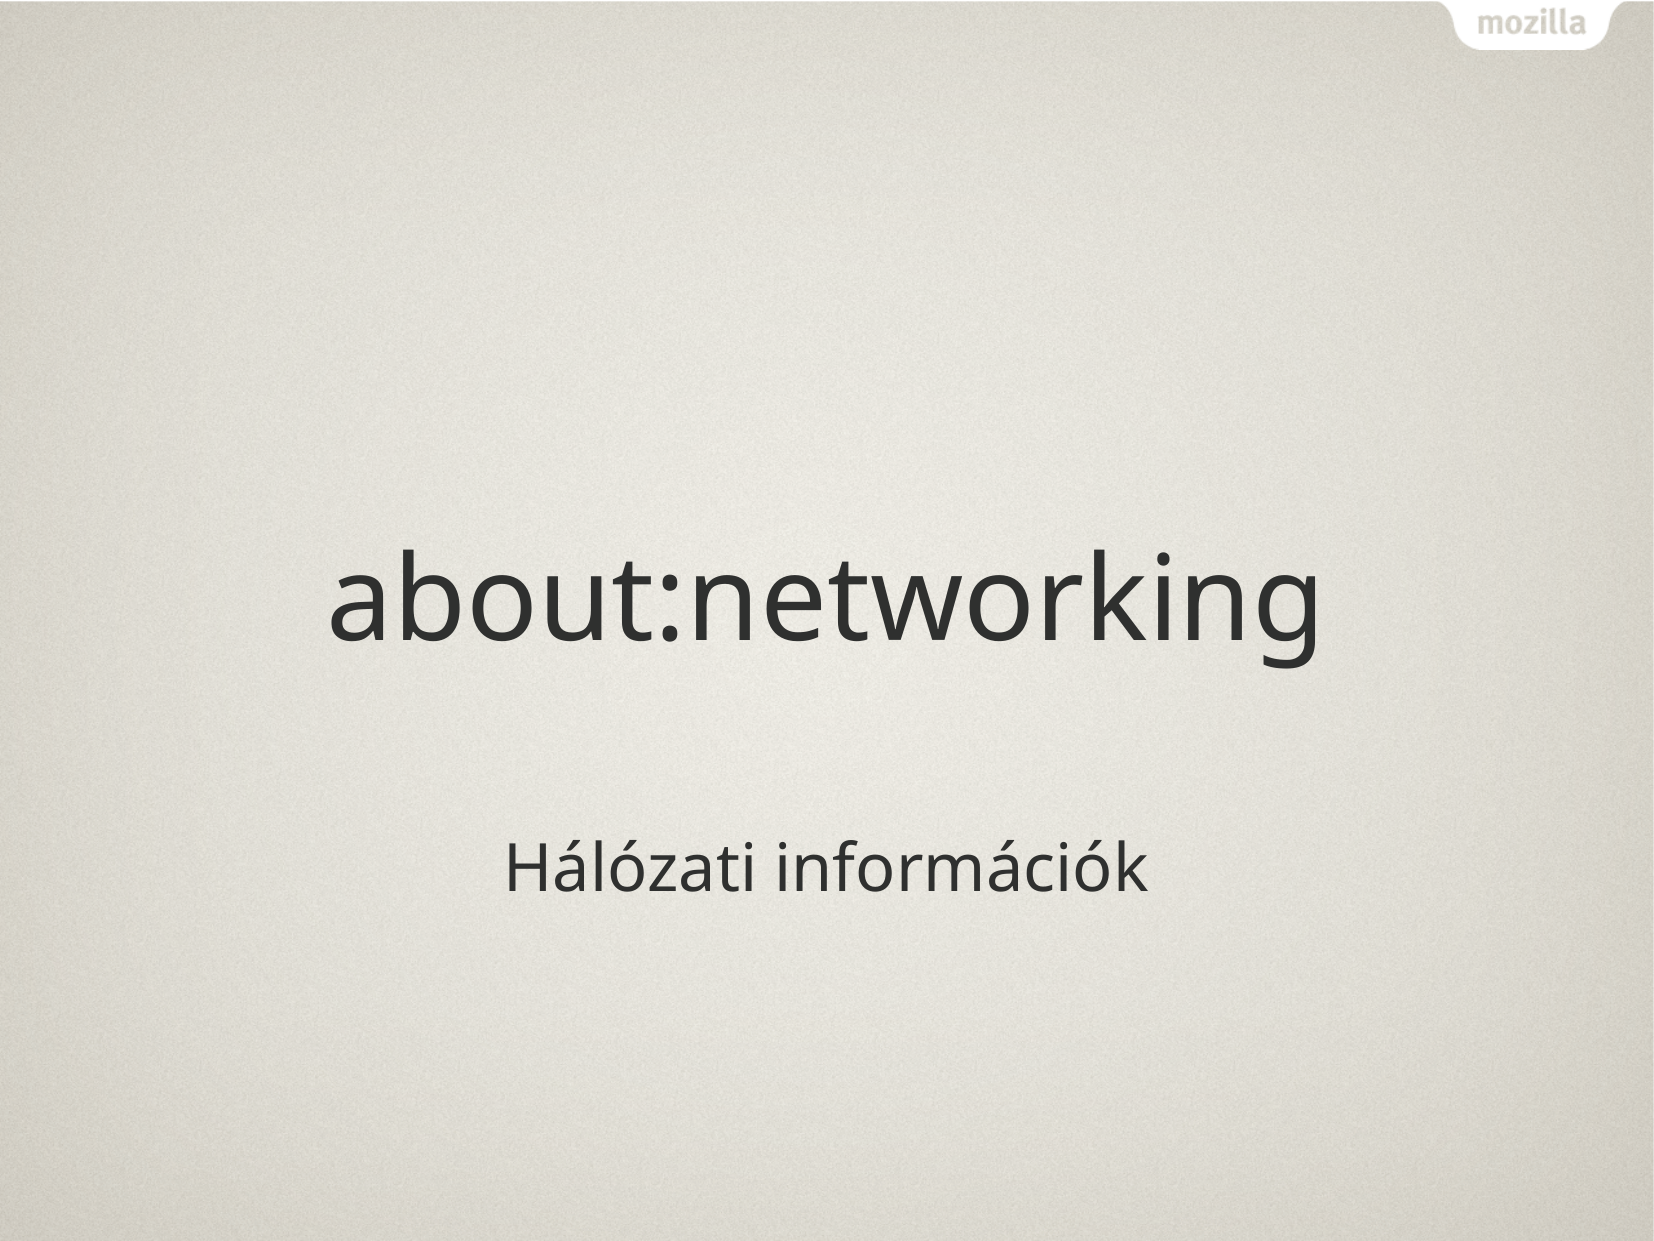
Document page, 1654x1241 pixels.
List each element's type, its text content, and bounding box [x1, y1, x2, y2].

picture [0, 0, 1654, 1241]
title about:networking [45, 260, 1609, 645]
subtitle Hálózati információk [45, 645, 1609, 1164]
